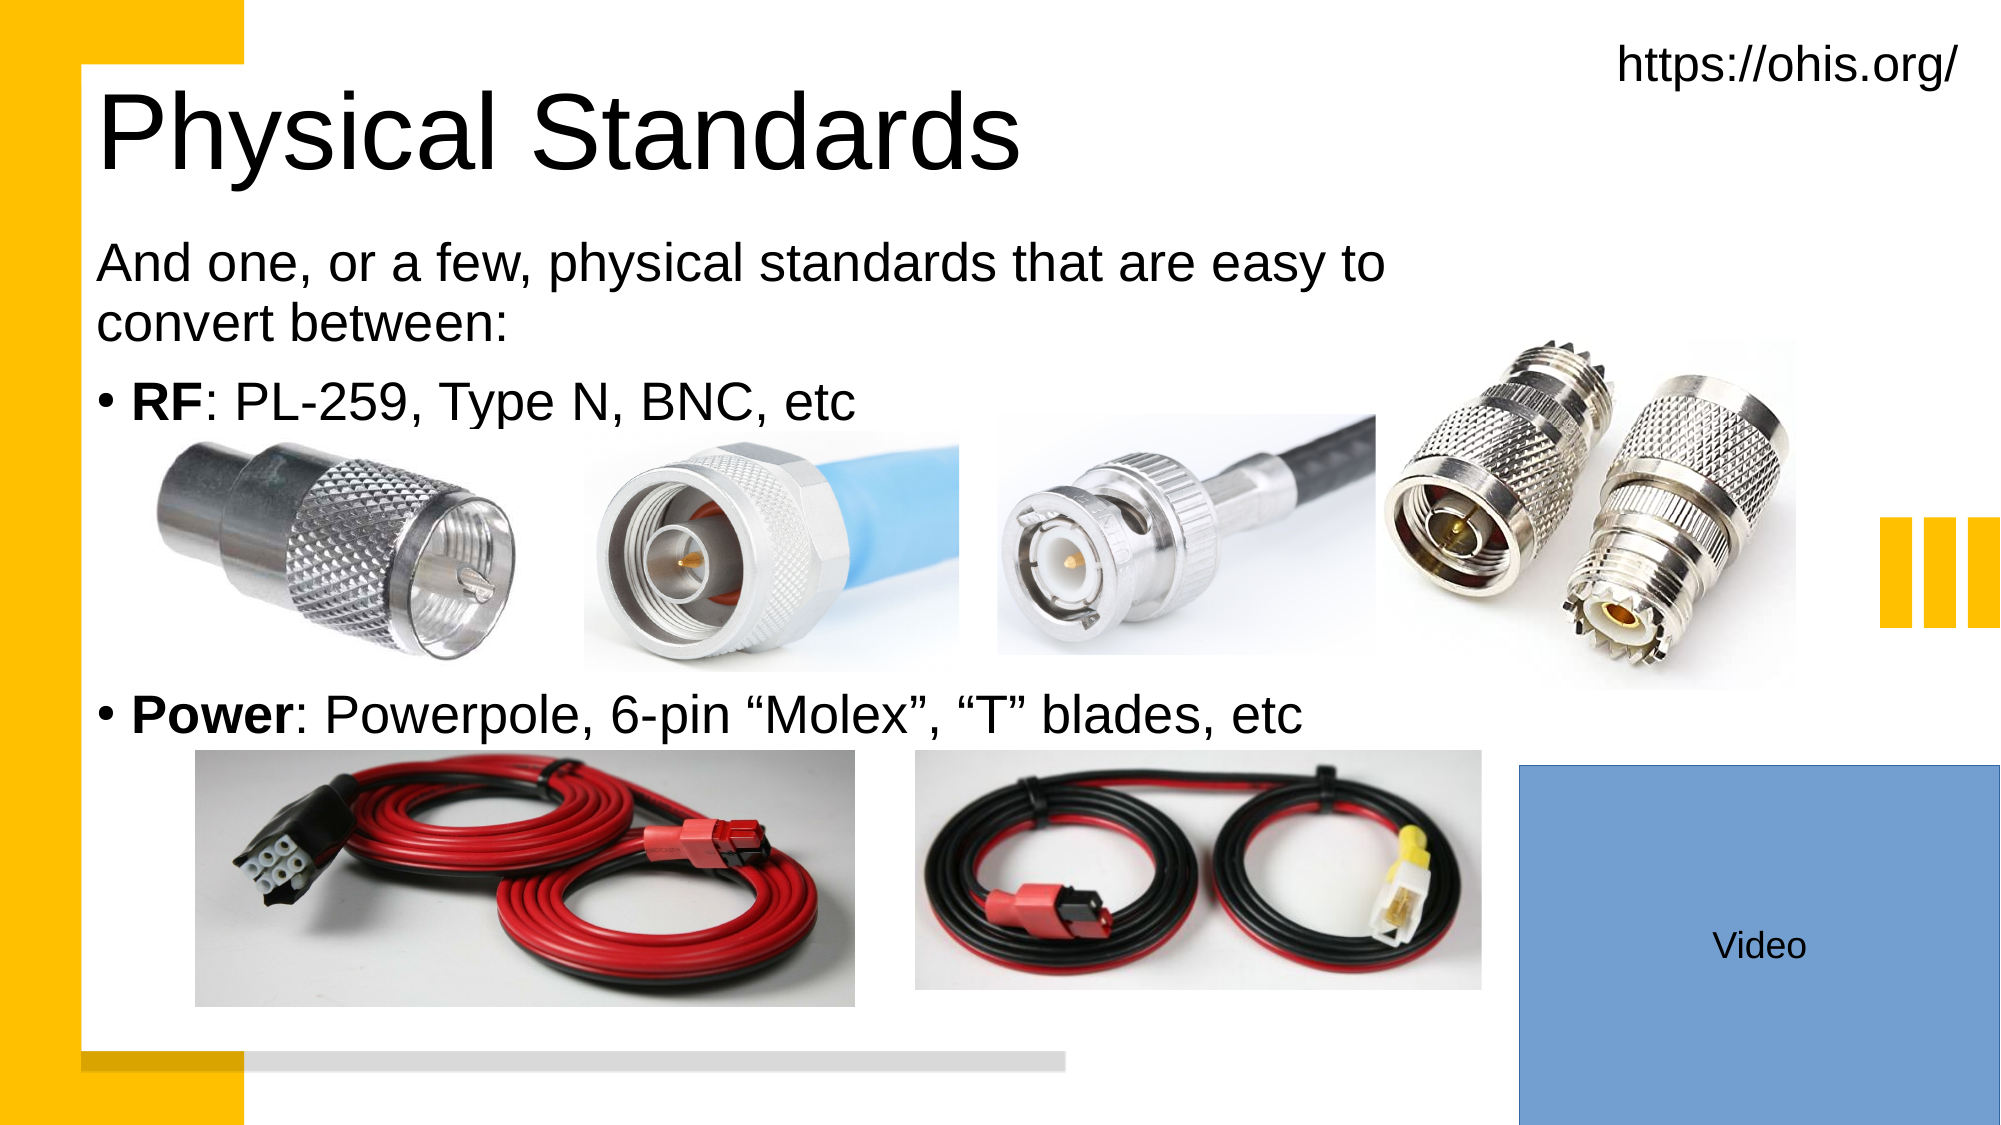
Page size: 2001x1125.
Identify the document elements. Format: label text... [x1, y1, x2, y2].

text_box [0, 0, 2000, 1125]
picture [195, 750, 856, 1007]
picture [915, 750, 1482, 990]
picture [150, 429, 521, 676]
text_box And one, or a few, physical standards that are easy to convert between: RF: PL-259, Type N, BNC, etc Power: Powerpole, 6-pin “Molex”, “T” blades, etc [81, 224, 1516, 1006]
text_box https://ohis.org/ [1590, 29, 1974, 105]
text_box Physical Standards [81, 64, 1921, 201]
picture [1383, 339, 1796, 691]
text_box Video [1519, 765, 2000, 1125]
picture [997, 414, 1376, 655]
picture [584, 431, 960, 672]
